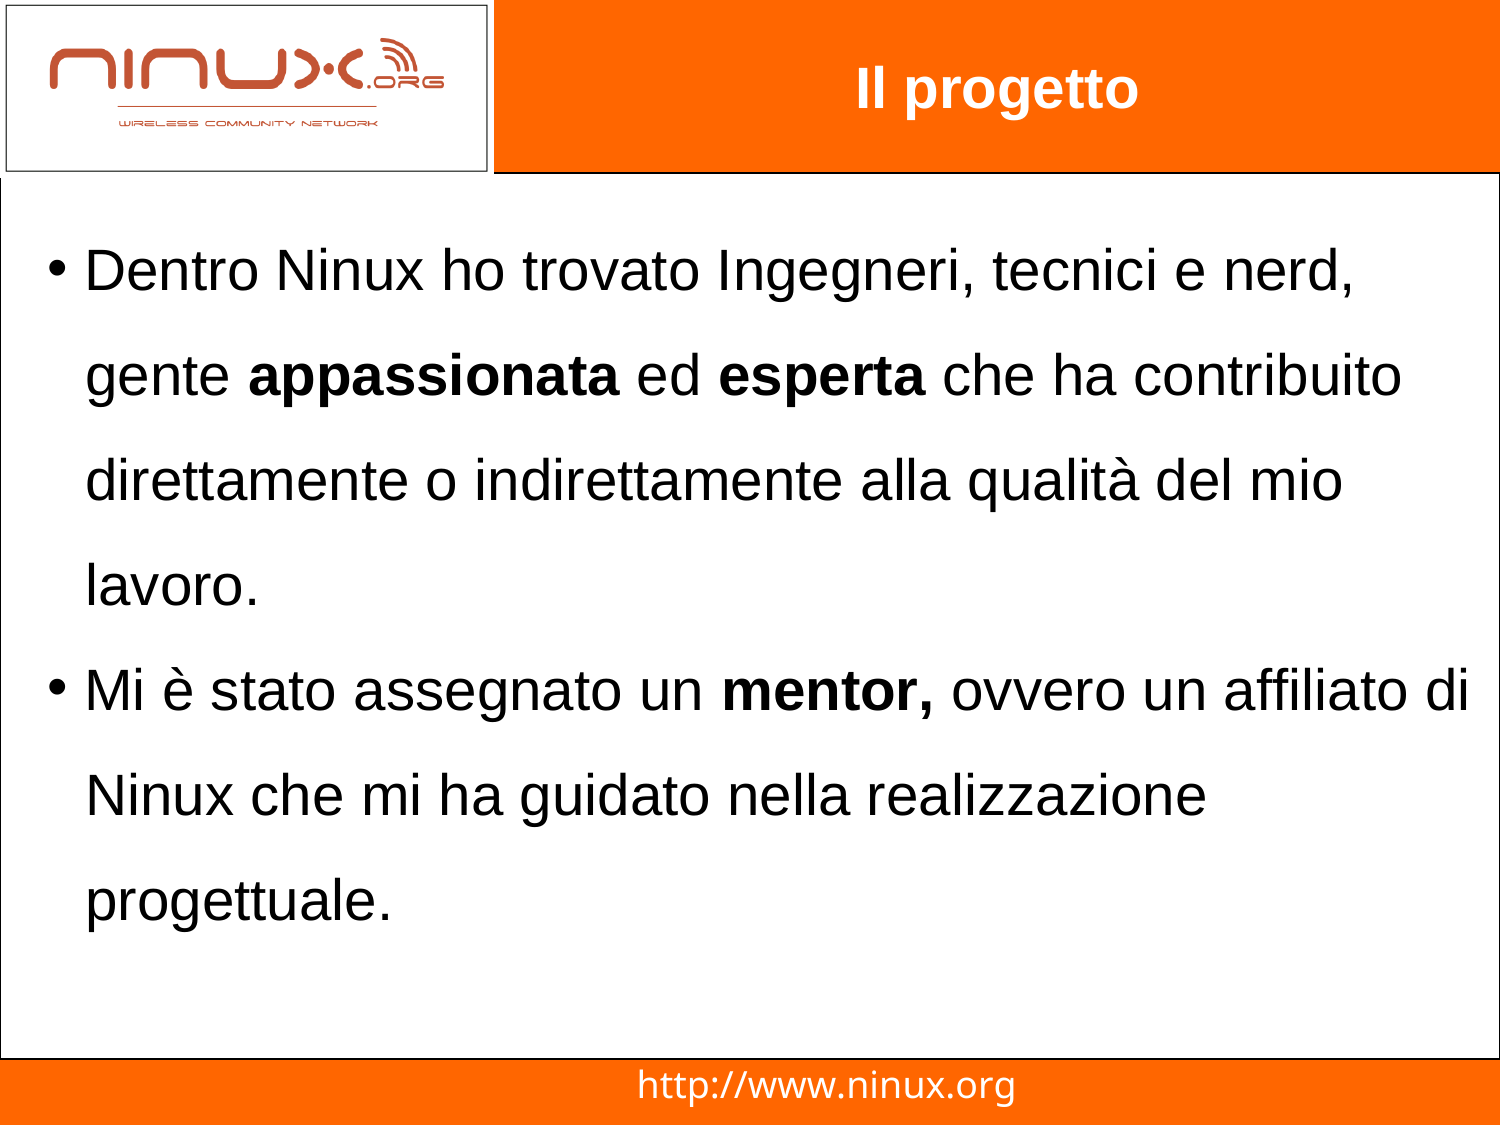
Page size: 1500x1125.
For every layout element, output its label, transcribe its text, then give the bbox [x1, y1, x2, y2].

text_box http://www.ninux.org [621, 1053, 1159, 1125]
picture [0, 0, 494, 119]
text_box Dentro Ninux ho trovato Ingegneri, tecnici e nerd, gente appassionata ed esperta che ha contribuito direttamente o indirettamente alla qualità del mio lavoro. Mi è stato assegnato un mentor, ovvero un affiliato di Ninux che mi ha guidato nella realizzazione progettuale. [0, 119, 1500, 975]
title Il progetto [495, 17, 1500, 119]
